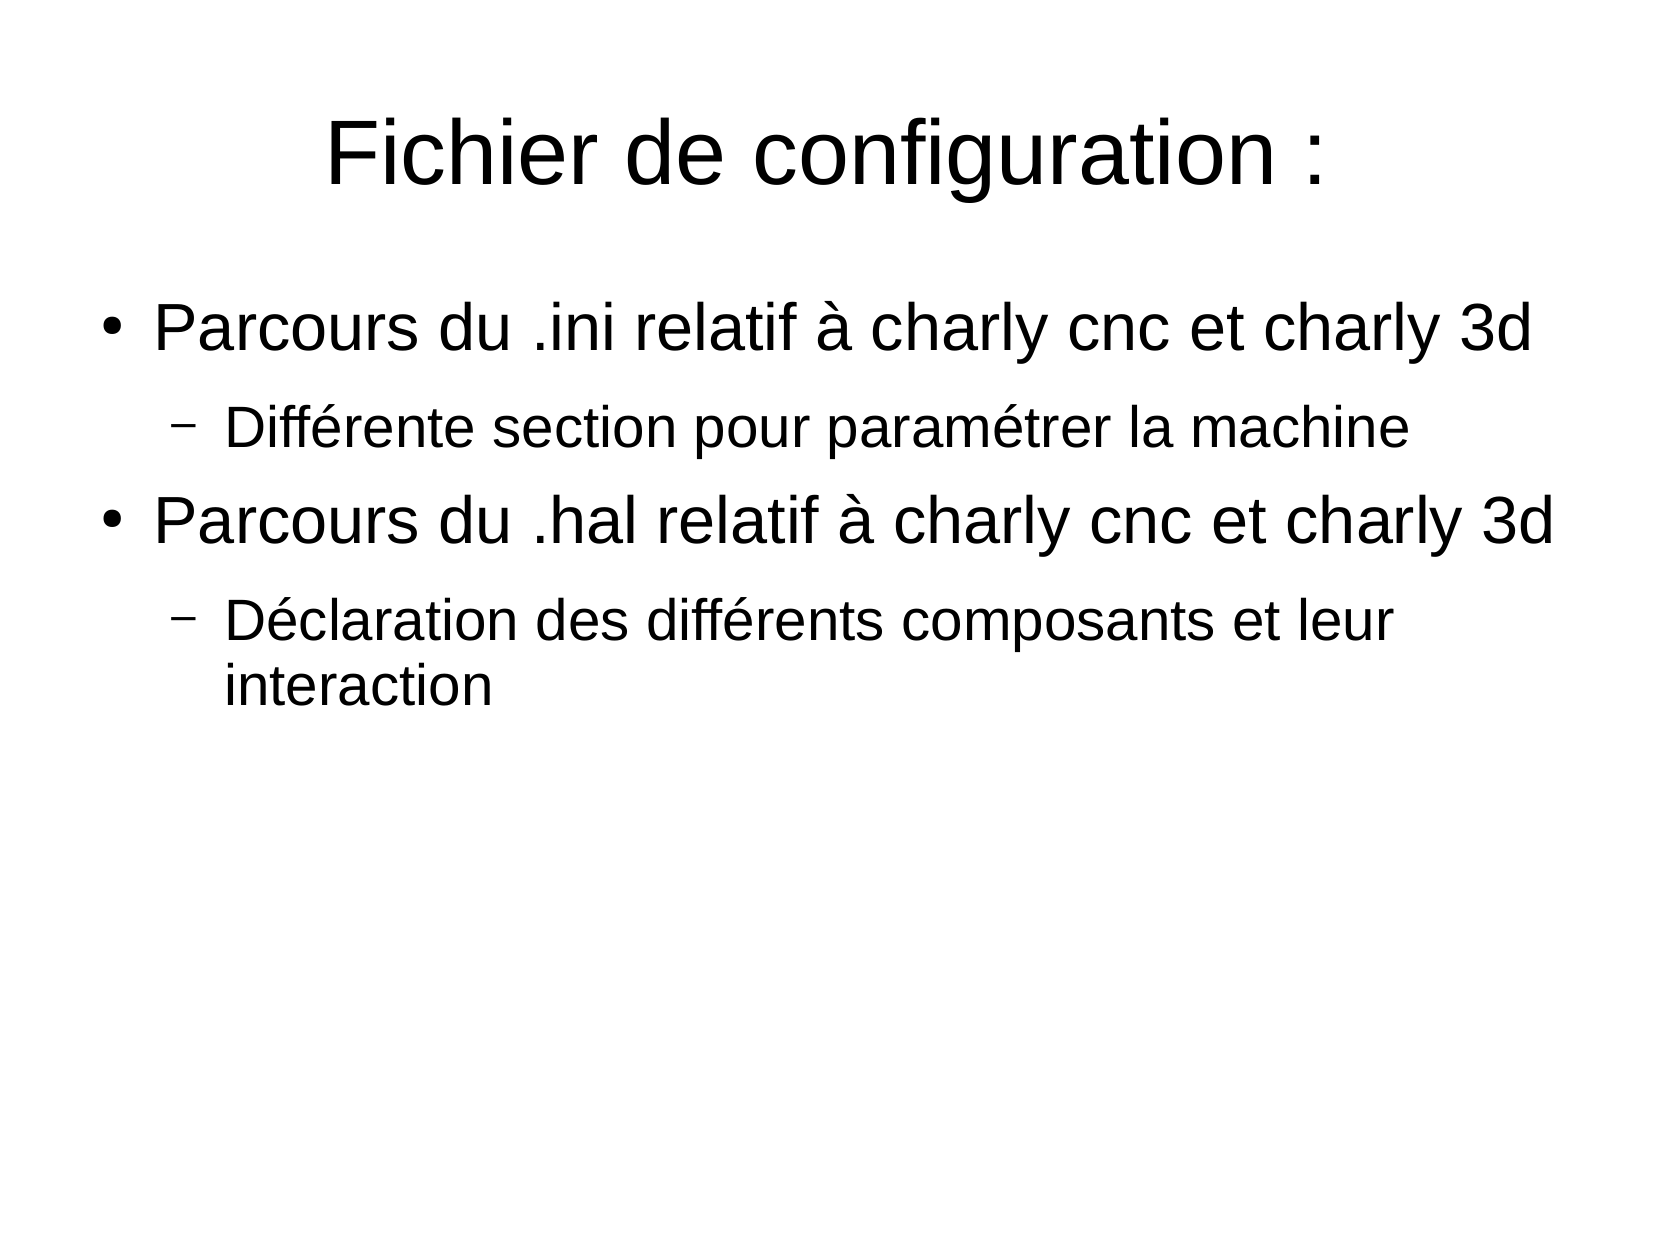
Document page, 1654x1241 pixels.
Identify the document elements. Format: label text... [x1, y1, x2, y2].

list Parcours du .ini relatif à charly cnc et charly 3d Différente section pour paramétrer la machine Parcours du .hal relatif à charly cnc et charly 3d Déclaration des différents composants et leur interaction [82, 290, 1571, 1010]
title Fichier de configuration : [82, 49, 1571, 257]
